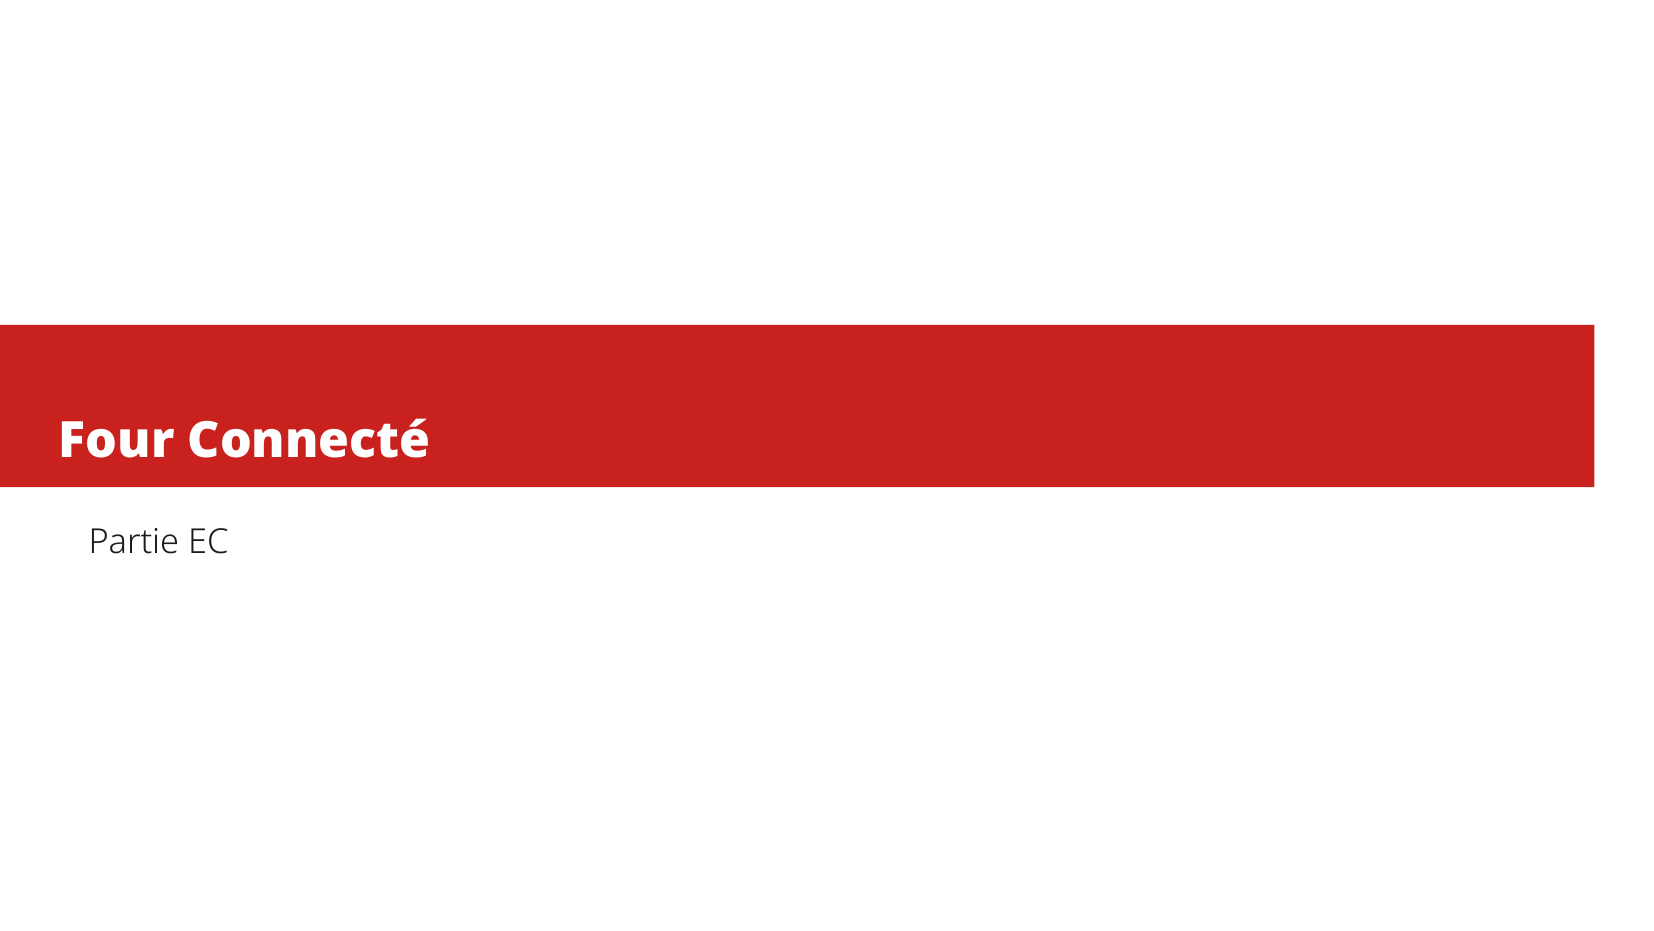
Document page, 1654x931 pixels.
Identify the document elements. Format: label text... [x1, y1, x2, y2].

subtitle Partie EC [88, 516, 1565, 827]
title Four Connecté [59, 354, 1565, 473]
